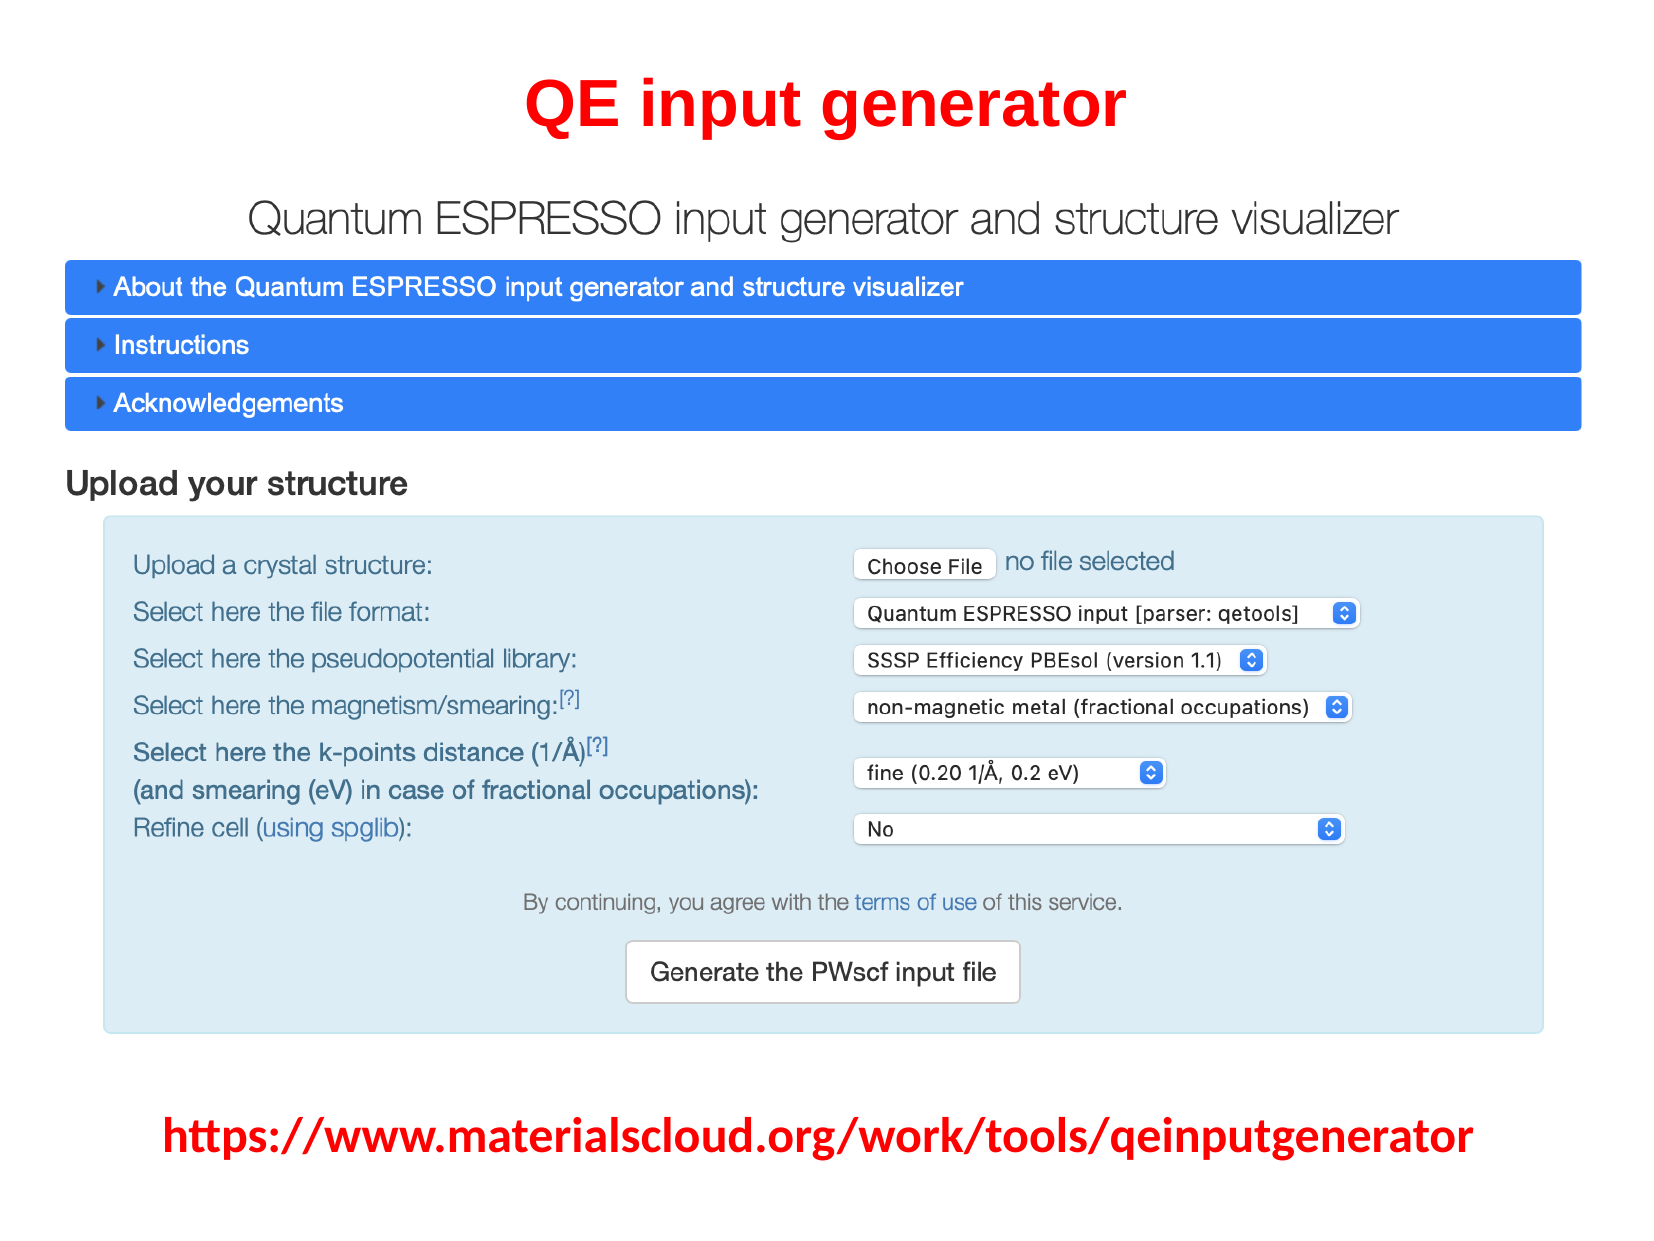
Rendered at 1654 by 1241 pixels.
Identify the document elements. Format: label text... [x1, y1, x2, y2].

text_box https://www.materialscloud.org/work/tools/qeinputgenerator [147, 1095, 1562, 1170]
picture [36, 179, 1600, 1051]
title QE input generator [82, 49, 1571, 151]
